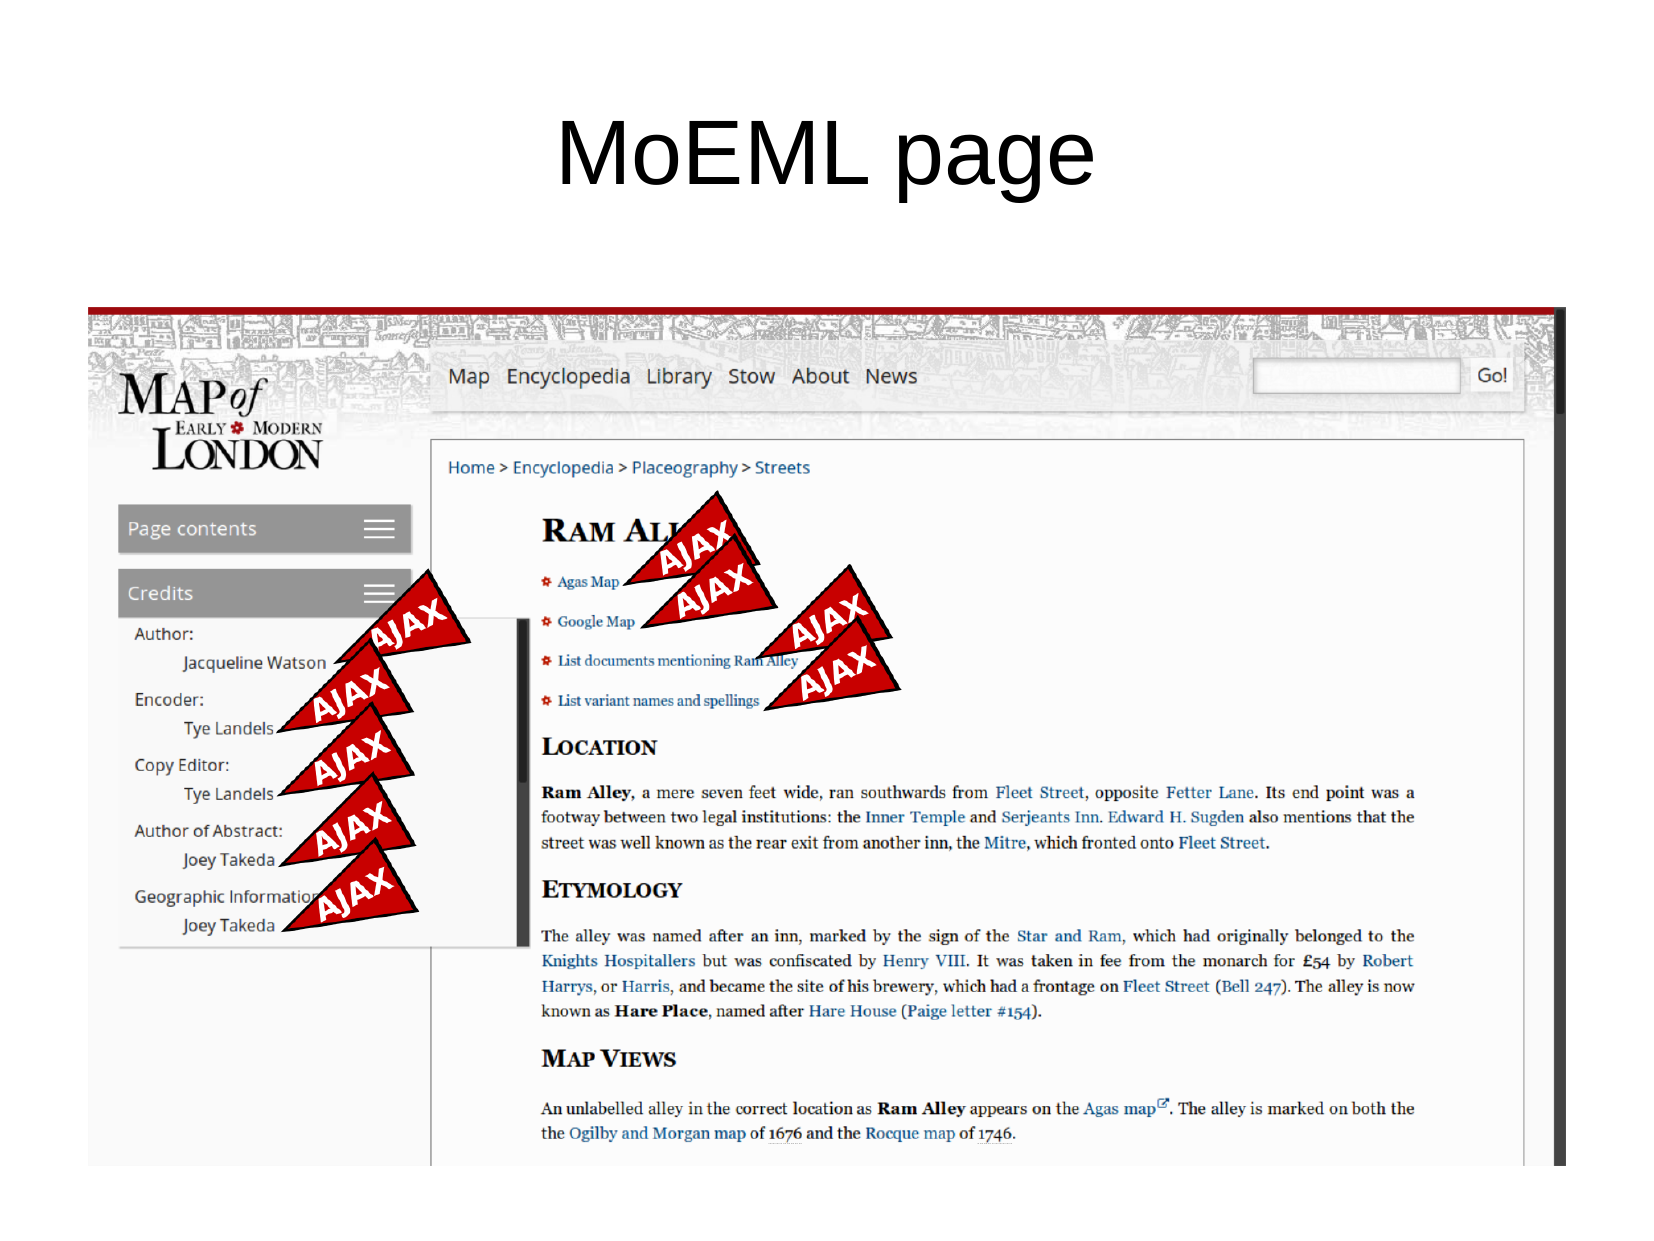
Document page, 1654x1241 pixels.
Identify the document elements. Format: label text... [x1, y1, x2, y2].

picture [88, 307, 1566, 1166]
title MoEML page [82, 49, 1571, 257]
